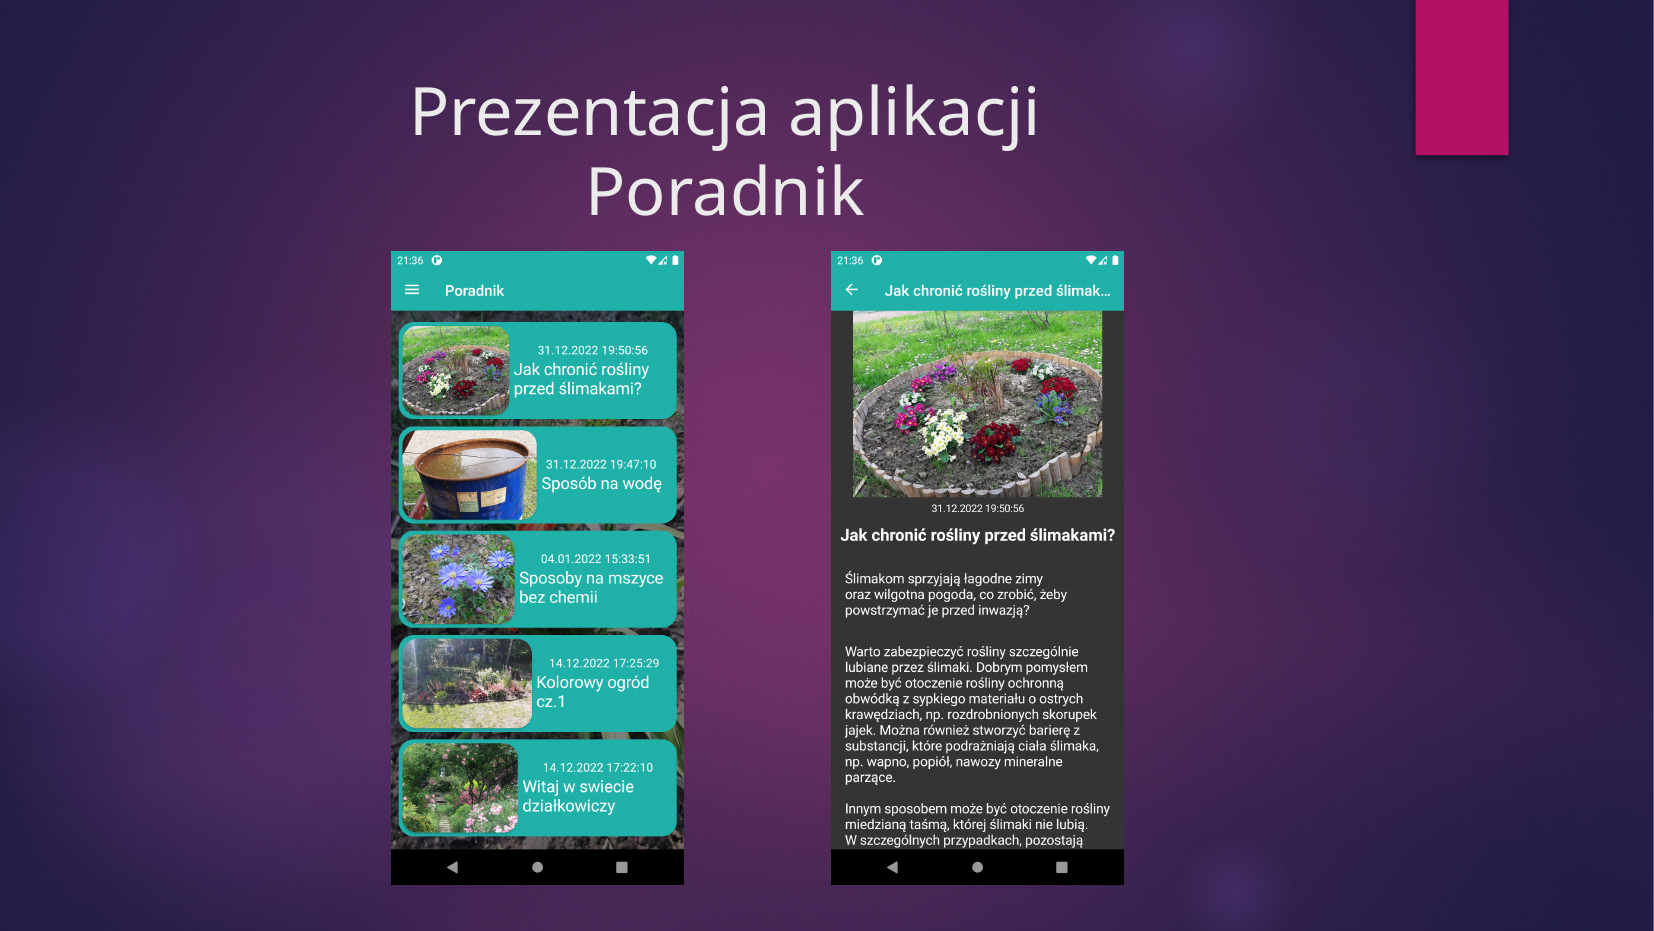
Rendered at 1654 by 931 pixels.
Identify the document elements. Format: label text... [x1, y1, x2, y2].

title Prezentacja aplikacji Poradnik [87, 61, 1364, 252]
picture [0, 0, 1654, 931]
